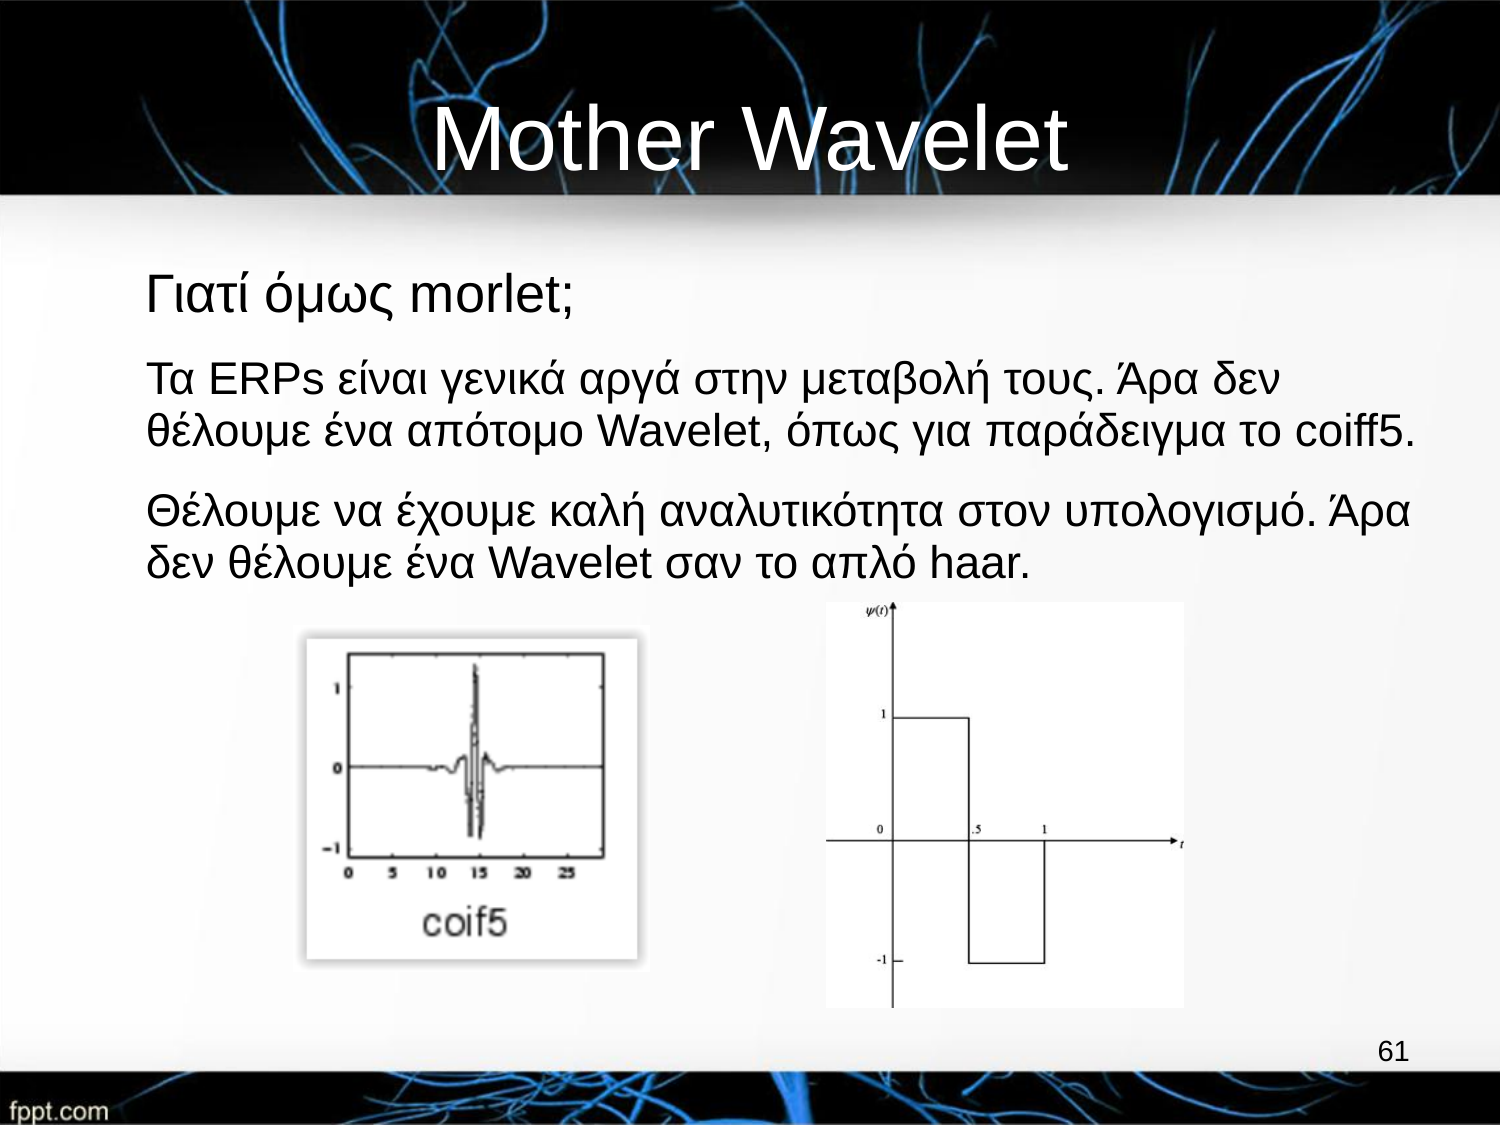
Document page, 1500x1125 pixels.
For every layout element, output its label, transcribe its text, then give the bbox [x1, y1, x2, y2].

picture [0, 0, 1500, 1125]
list Γιατί όμως morlet; Τα ERPs είναι γενικά αργά στην μεταβολή τους. Άρα δεν θέλουμε ένα απότομο Wavelet, όπως για παράδειγμα το coiff5. Θέλουμε να έχουμε καλή αναλυτικότητα στον υπολογισμό. Άρα δεν θέλουμε ένα Wavelet σαν το απλό haar. [75, 263, 1425, 916]
title Mother Wavelet [75, 45, 1425, 233]
